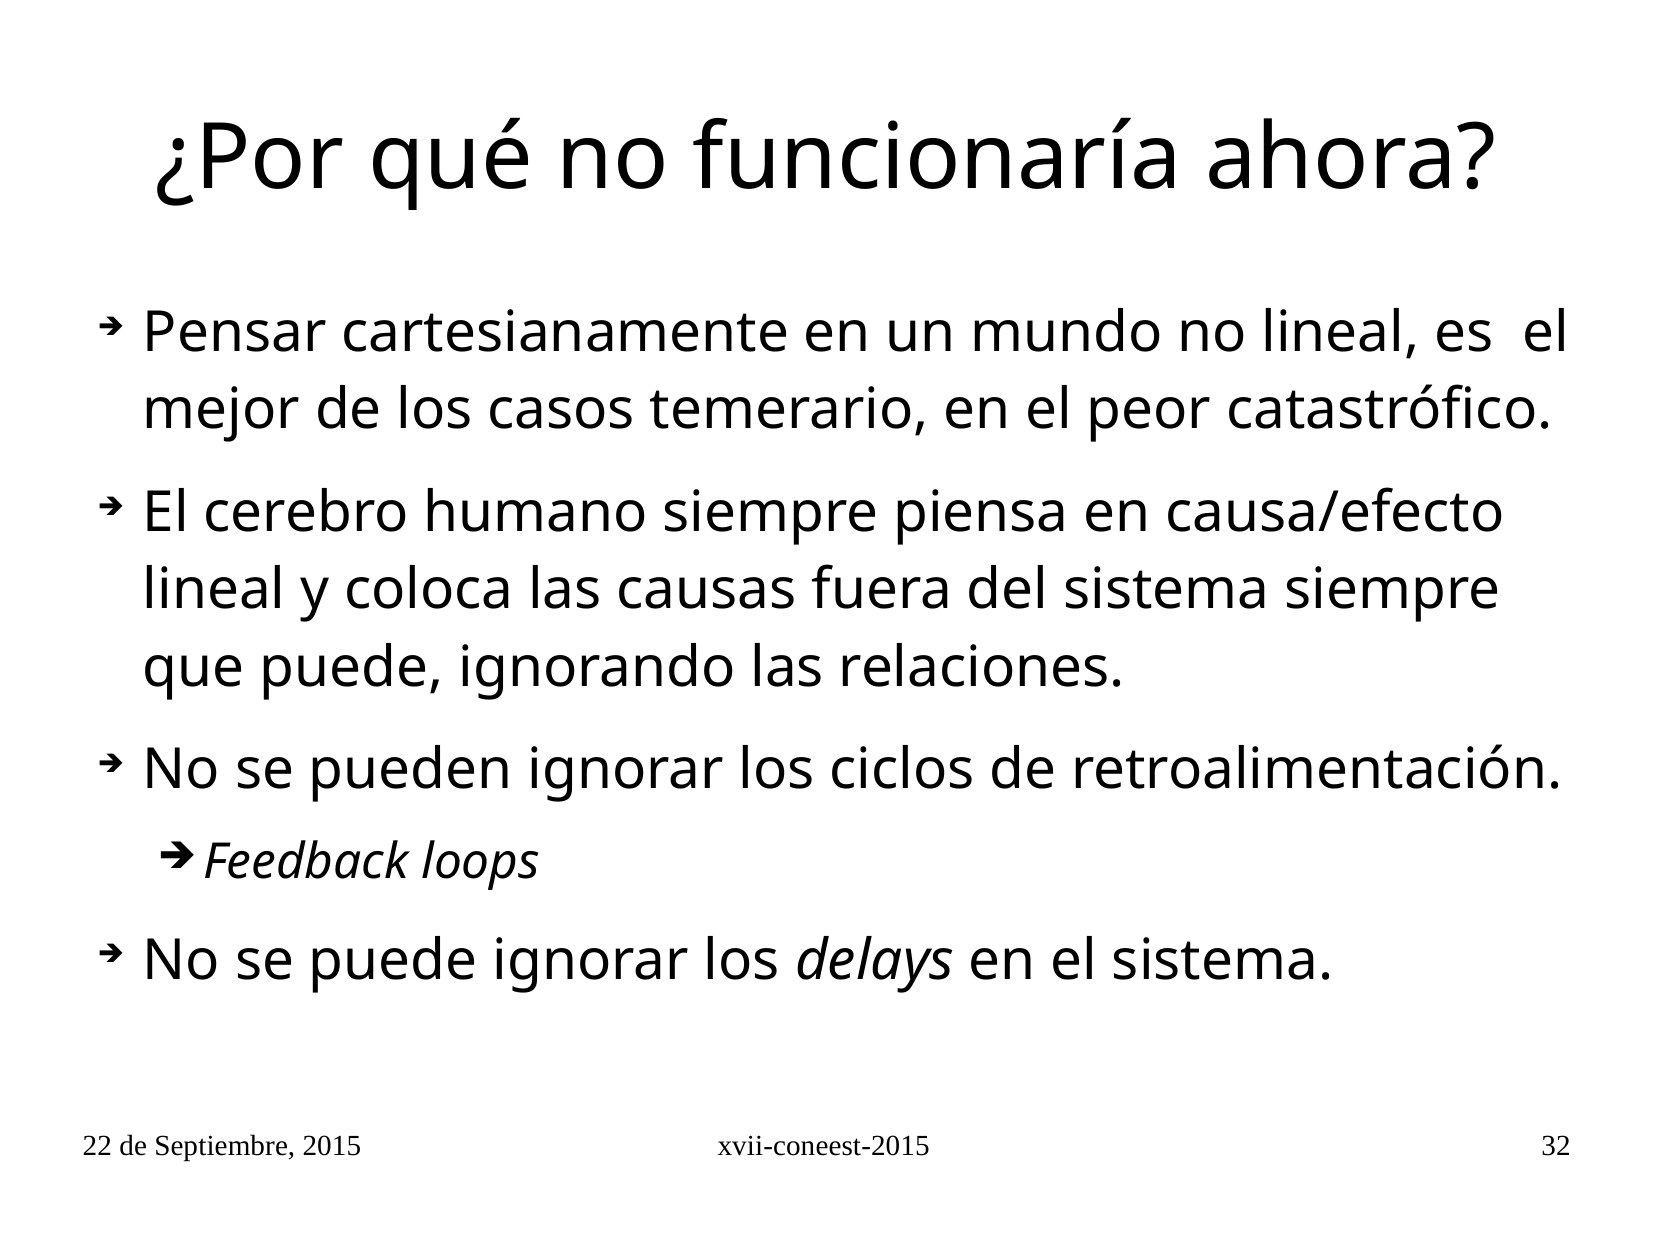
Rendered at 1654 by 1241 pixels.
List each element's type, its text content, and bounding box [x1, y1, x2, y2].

list Pensar cartesianamente en un mundo no lineal, es el mejor de los casos temerario, en el peor catastrófico. El cerebro humano siempre piensa en causa/efecto lineal y coloca las causas fuera del sistema siempre que puede, ignorando las relaciones. No se pueden ignorar los ciclos de retroalimentación. Feedback loops No se puede ignorar los delays en el sistema. [82, 290, 1571, 1010]
title ¿Por qué no funcionaría ahora? [82, 49, 1571, 257]
